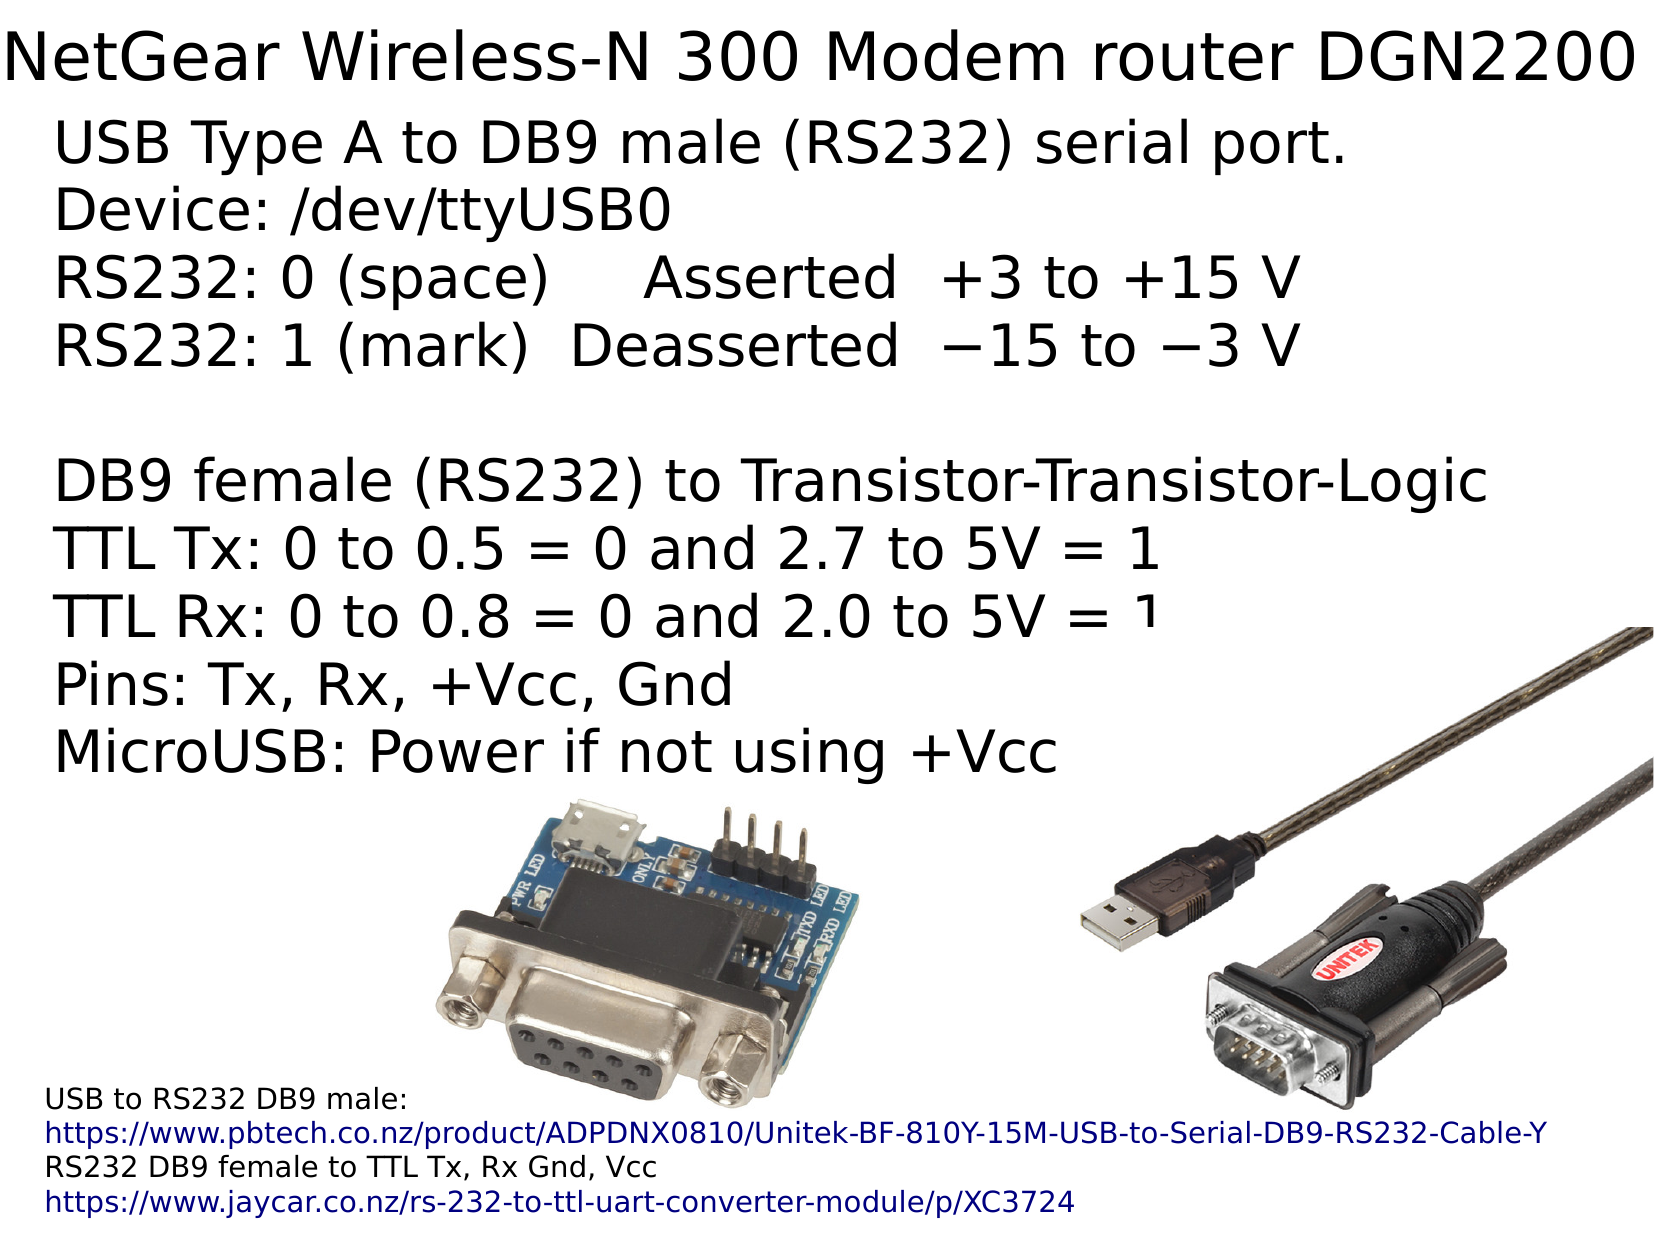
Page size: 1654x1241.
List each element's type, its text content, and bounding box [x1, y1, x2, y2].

picture [431, 796, 863, 1111]
title NetGear Wireless-N 300 Modem router DGN2200 [0, 5, 1642, 110]
picture [1074, 627, 1654, 1113]
subtitle USB Type A to DB9 male (RS232) serial port. Device: /dev/ttyUSB0 RS232: 0 (space) Asserted +3 to +15 V RS232: 1 (mark) Deasserted −15 to −3 V DB9 female (RS232) to Transistor-Transistor-Logic TTL Tx: 0 to 0.5 = 0 and 2.7 to 5V = 1 TTL Rx: 0 to 0.8 = 0 and 2.0 to 5V = 1 Pins: Tx, Rx, +Vcc, Gnd MicroUSB: Power if not using +Vcc [53, 109, 1512, 787]
text_box USB to RS232 DB9 male: https://www.pbtech.co.nz/product/ADPDNX0810/Unitek-BF-810Y-15M-USB-to-Serial-DB9-RS232-Cable-Y RS232 DB9 female to TTL Tx, Rx Gnd, Vcc https://www.jaycar.co.nz/rs-232-to-ttl-uart-converter-module/p/XC3724 [29, 1074, 1567, 1227]
